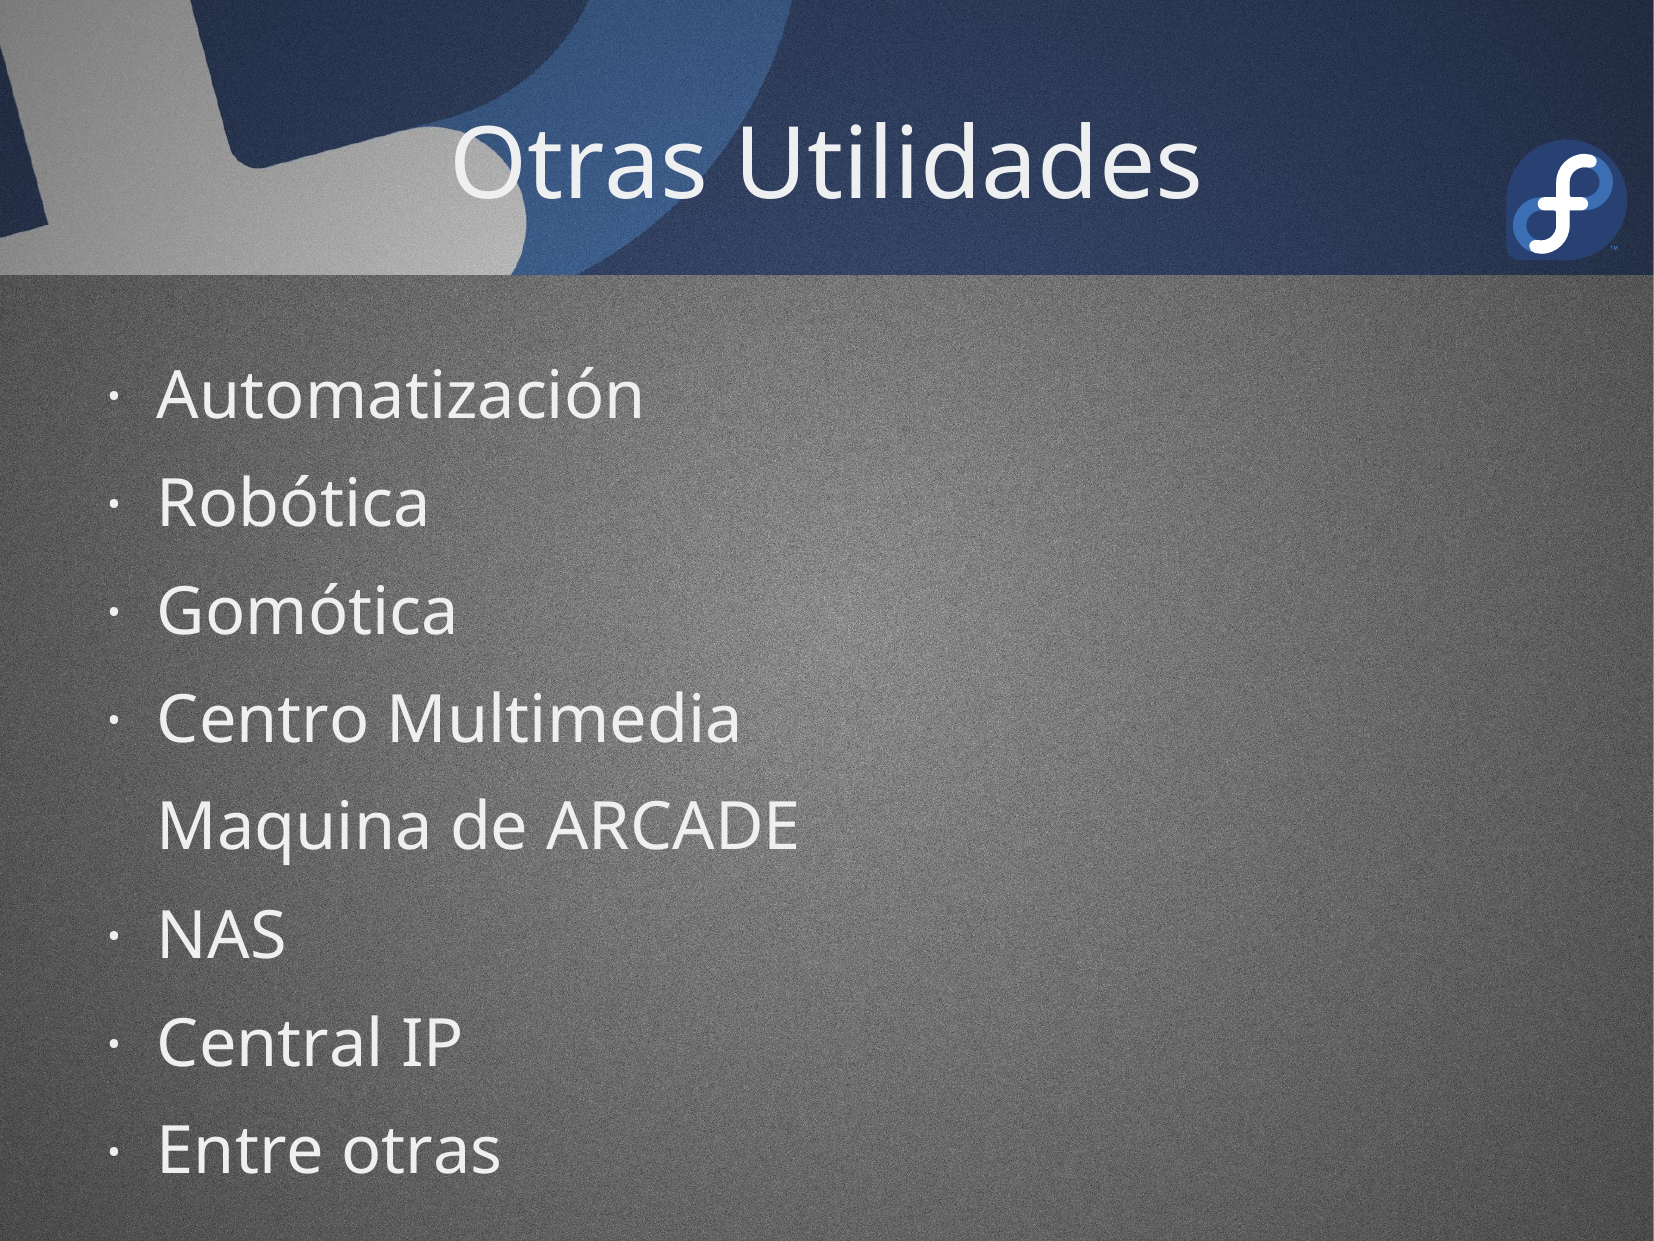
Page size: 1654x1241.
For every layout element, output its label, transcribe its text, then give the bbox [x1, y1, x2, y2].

text_box Automatización Robótica Gomótica Centro Multimedia Maquina de ARCADE NAS Central IP Entre otras [88, 354, 1565, 1241]
picture [0, 0, 1654, 1241]
text_box Otras Utilidades [88, 58, 1565, 266]
